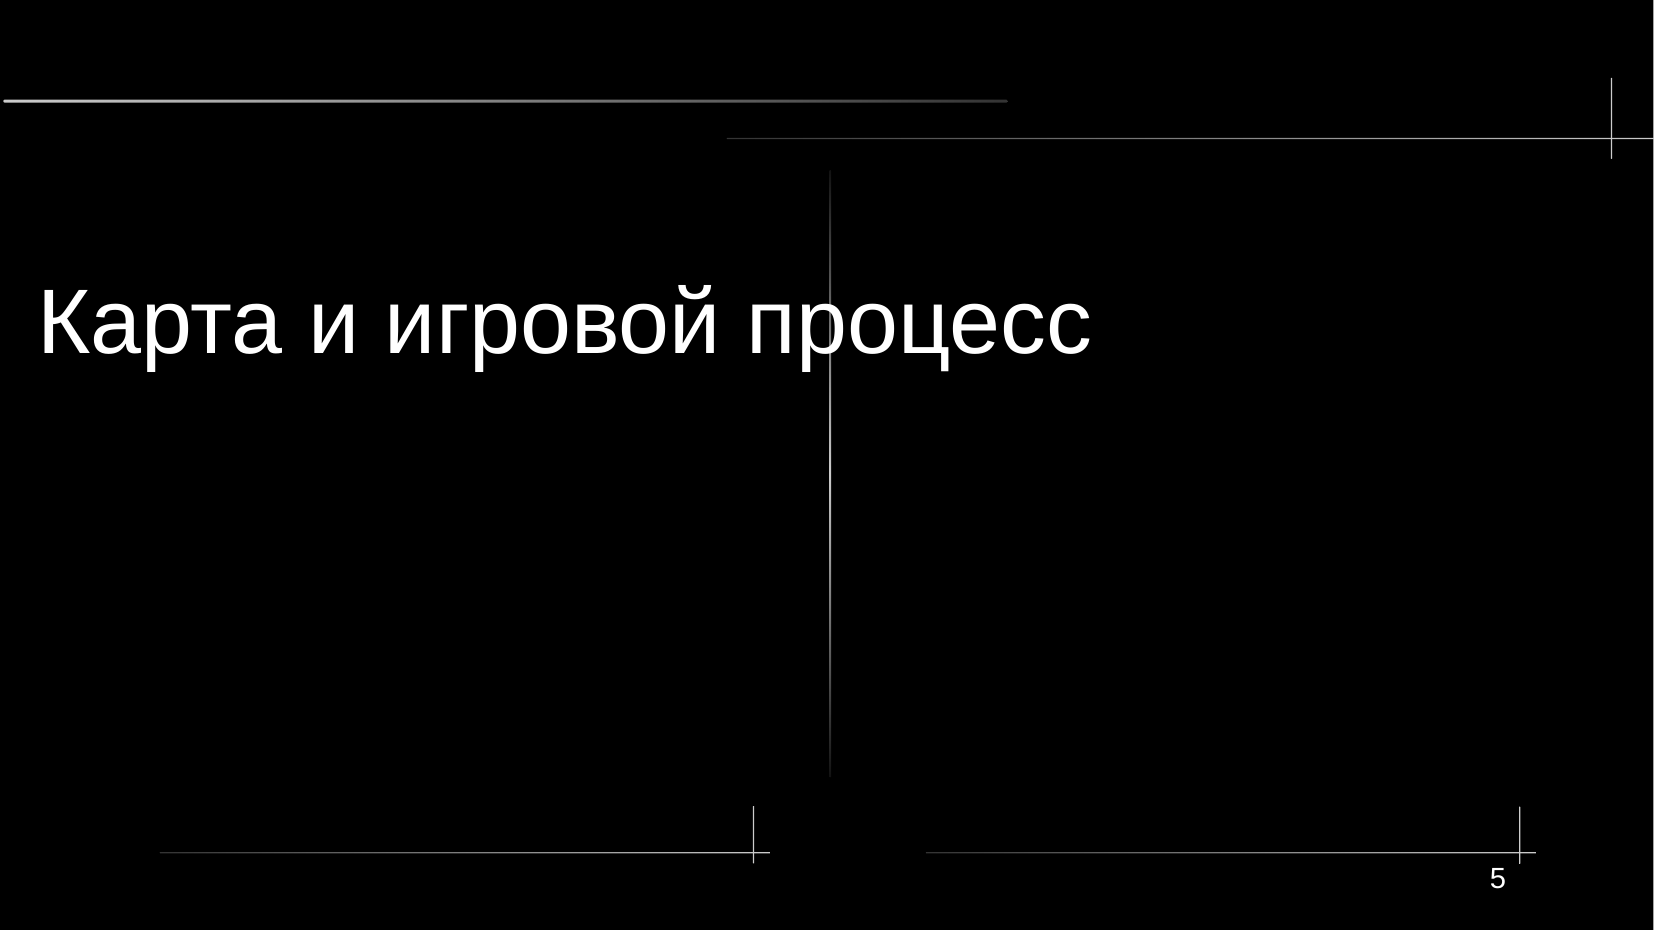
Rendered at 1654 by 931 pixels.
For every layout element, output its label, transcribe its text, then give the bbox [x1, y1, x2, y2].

title Карта и игровой процесс [37, 268, 1603, 376]
